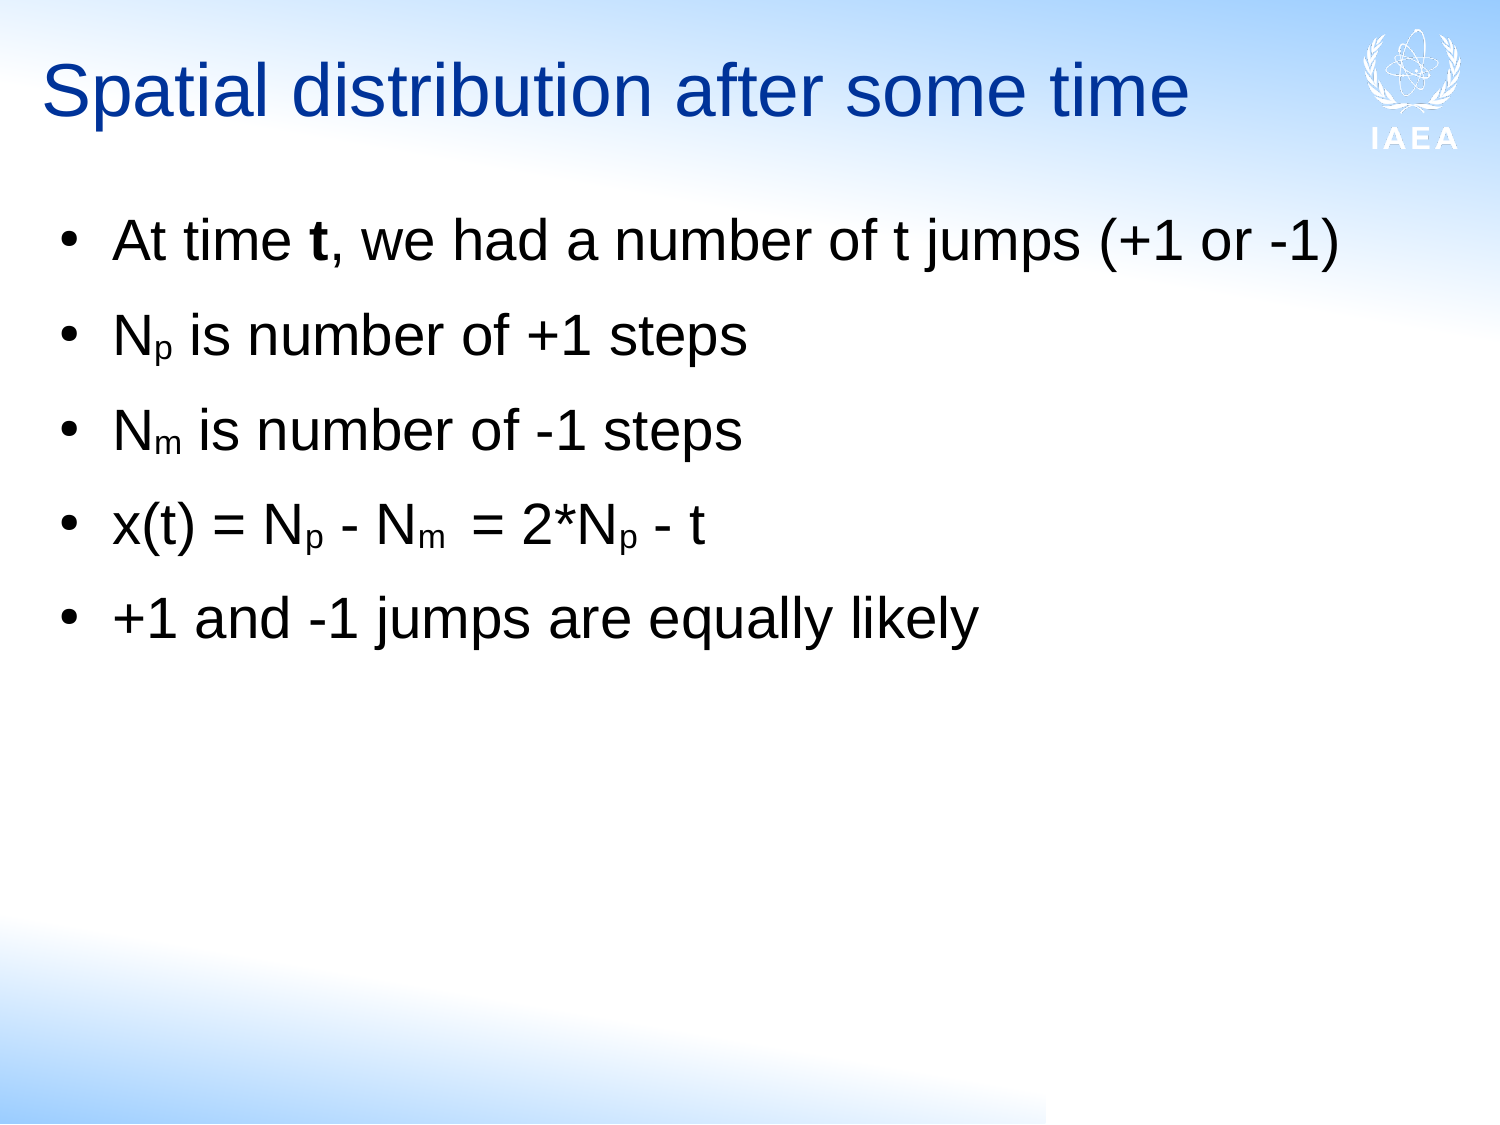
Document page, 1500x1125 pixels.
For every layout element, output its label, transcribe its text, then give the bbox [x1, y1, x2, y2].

title Spatial distribution after some time [41, 5, 1272, 174]
picture [1363, 29, 1461, 149]
list At time t, we had a number of t jumps (+1 or -1) Np is number of +1 steps Nm is number of -1 steps x(t) = Np - Nm = 2*Np - t +1 and -1 jumps are equally likely [41, 208, 1471, 1005]
